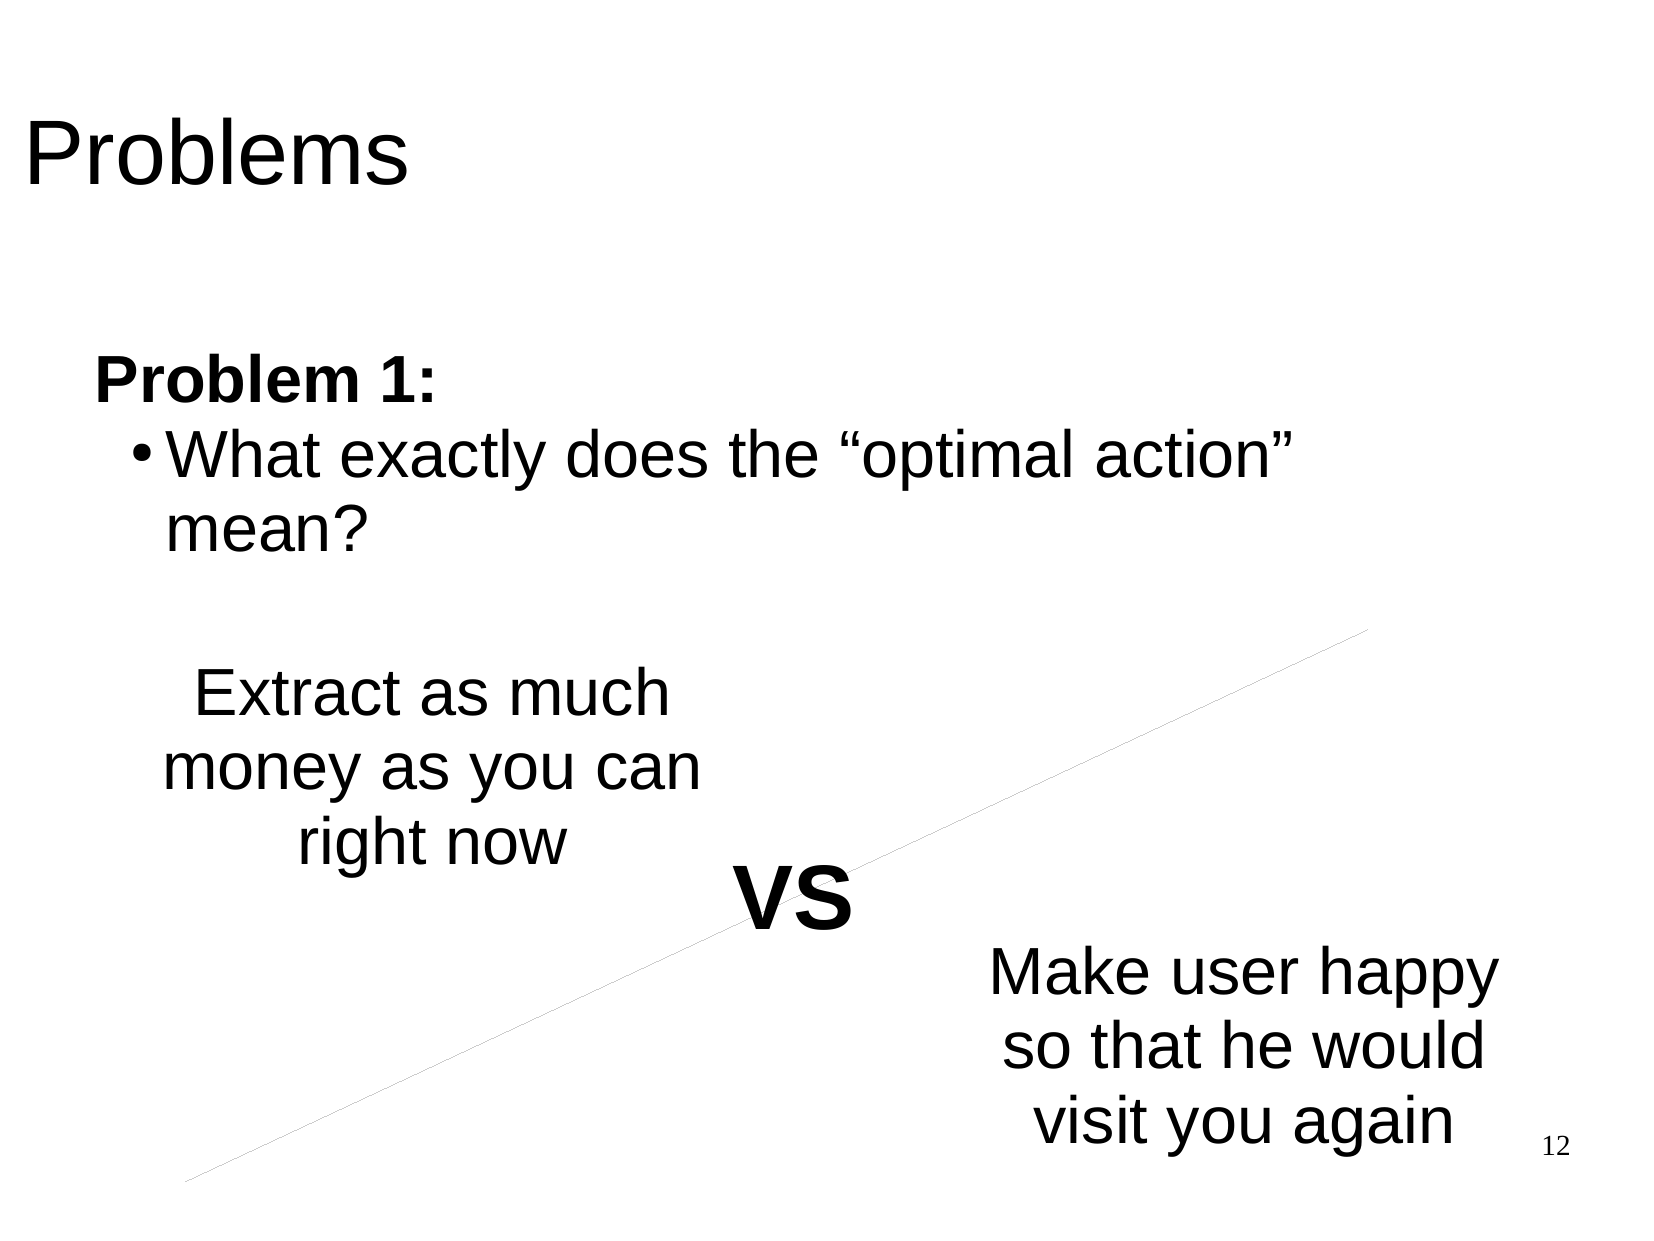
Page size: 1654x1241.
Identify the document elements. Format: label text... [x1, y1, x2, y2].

title Problems [23, 49, 1512, 257]
text_box Extract as much money as you can right now [29, 654, 766, 880]
text_box Problem 1: What exactly does the “optimal action” mean? [80, 334, 1504, 873]
text_box Make user happy so that he would visit you again [911, 933, 1543, 1159]
text_box VS [621, 846, 896, 950]
